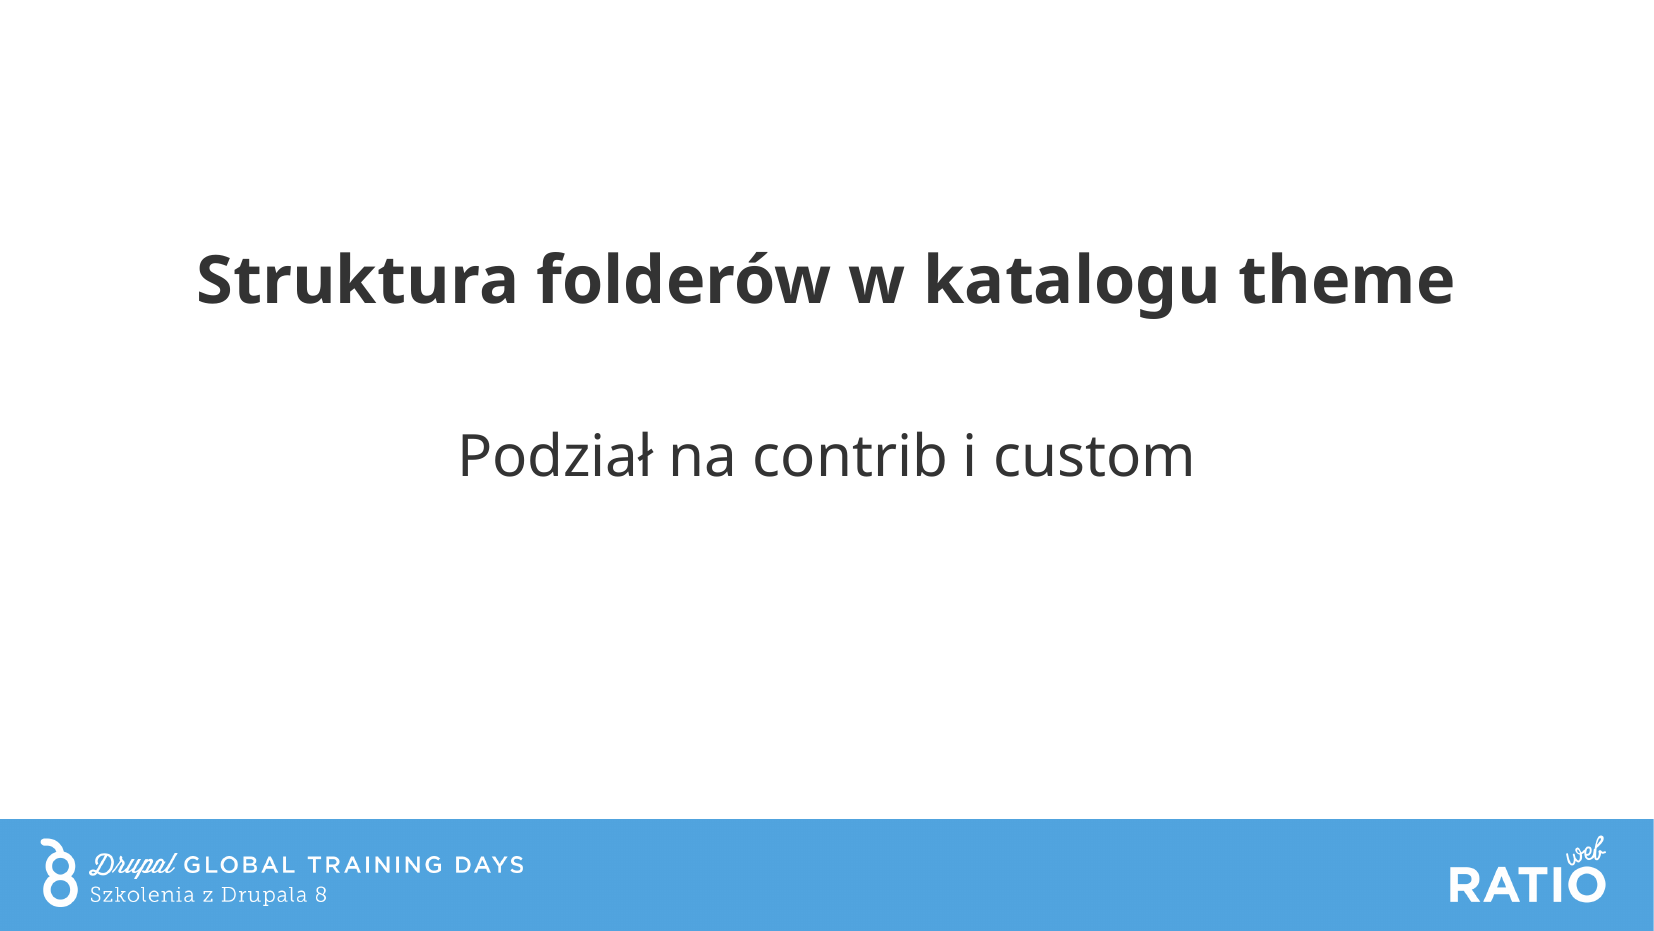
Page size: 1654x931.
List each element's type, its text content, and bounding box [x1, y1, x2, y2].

picture [0, 0, 1654, 931]
subtitle Struktura folderów w katalogu theme Podział na contrib i custom [82, 37, 1571, 758]
